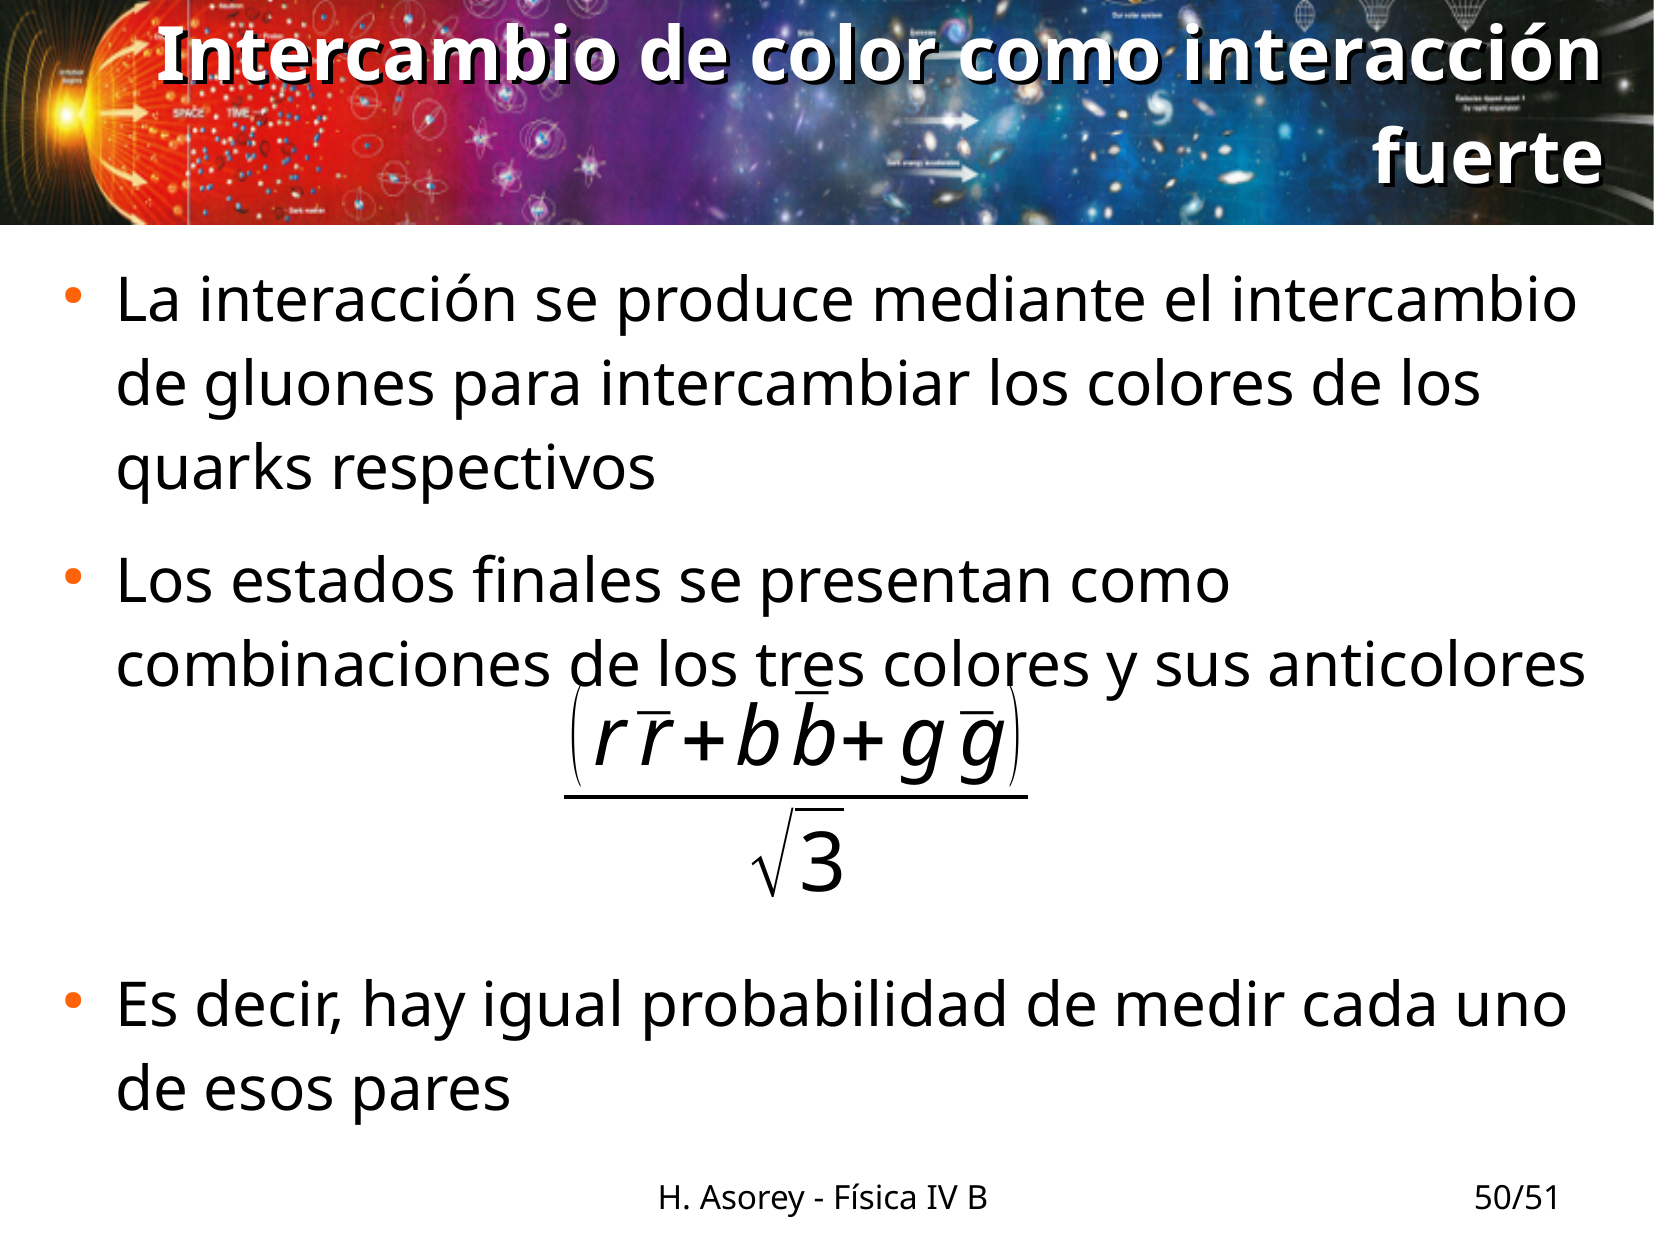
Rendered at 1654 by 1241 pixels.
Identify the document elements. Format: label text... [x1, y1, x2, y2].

picture [0, 0, 1654, 225]
title Intercambio de color como interacción fuerte [45, 15, 1606, 191]
chart [555, 680, 1039, 913]
list La interacción se produce mediante el intercambio de gluones para intercambiar los colores de los quarks respectivos Los estados finales se presentan como combinaciones de los tres colores y sus anticolores Es decir, hay igual probabilidad de medir cada uno de esos pares [45, 255, 1606, 1156]
